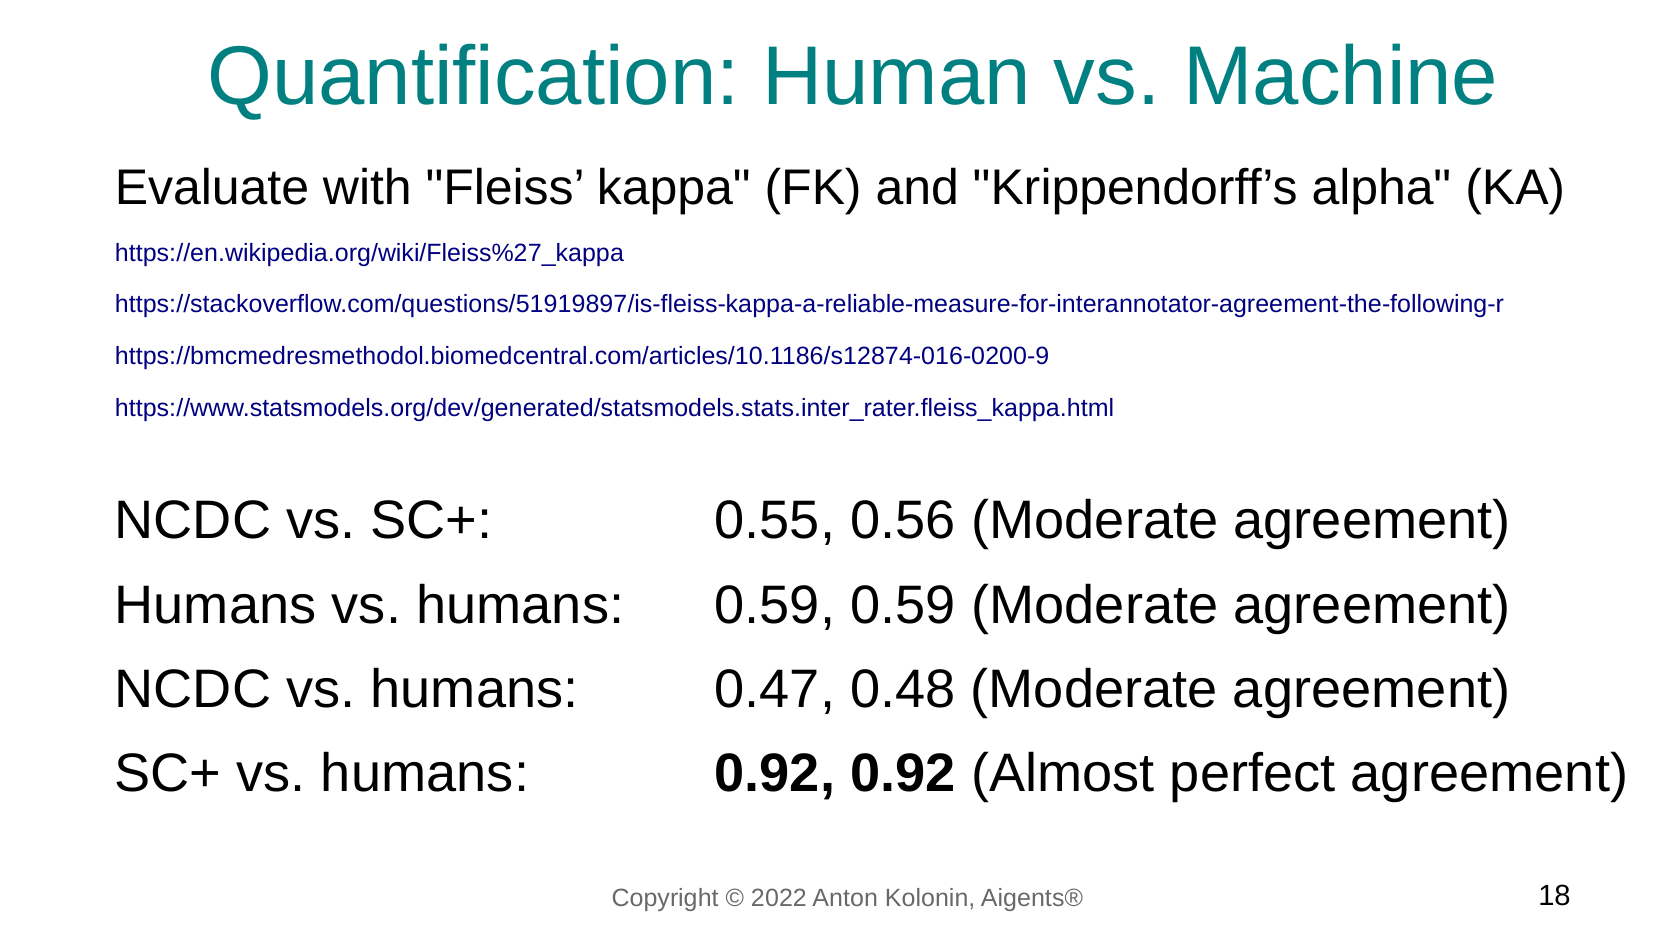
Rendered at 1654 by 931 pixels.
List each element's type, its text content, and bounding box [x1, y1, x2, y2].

text_box Quantification: Human vs. Machine [1, 7, 1654, 143]
text_box Evaluate with "Fleiss’ kappa" (FK) and "Krippendorff’s alpha" (KA) https://en.wikipedia.org/wiki/Fleiss%27_kappa https://stackoverflow.com/questions/51919897/is-fleiss-kappa-a-reliable-measure-for-interannotator-agreement-the-following-r https://bmcmedresmethodol.biomedcentral.com/articles/10.1186/s12874-016-0200-9 https://www.statsmodels.org/dev/generated/statsmodels.stats.inter_rater.fleiss_kappa.html [100, 151, 1582, 429]
text_box NCDC vs. SC+: 0.55, 0.56 (Moderate agreement) Humans vs. humans: 0.59, 0.59 (Moderate agreement) NCDC vs. humans: 0.47, 0.48 (Moderate agreement) SC+ vs. humans: 0.92, 0.92 (Almost perfect agreement) [99, 482, 1644, 811]
